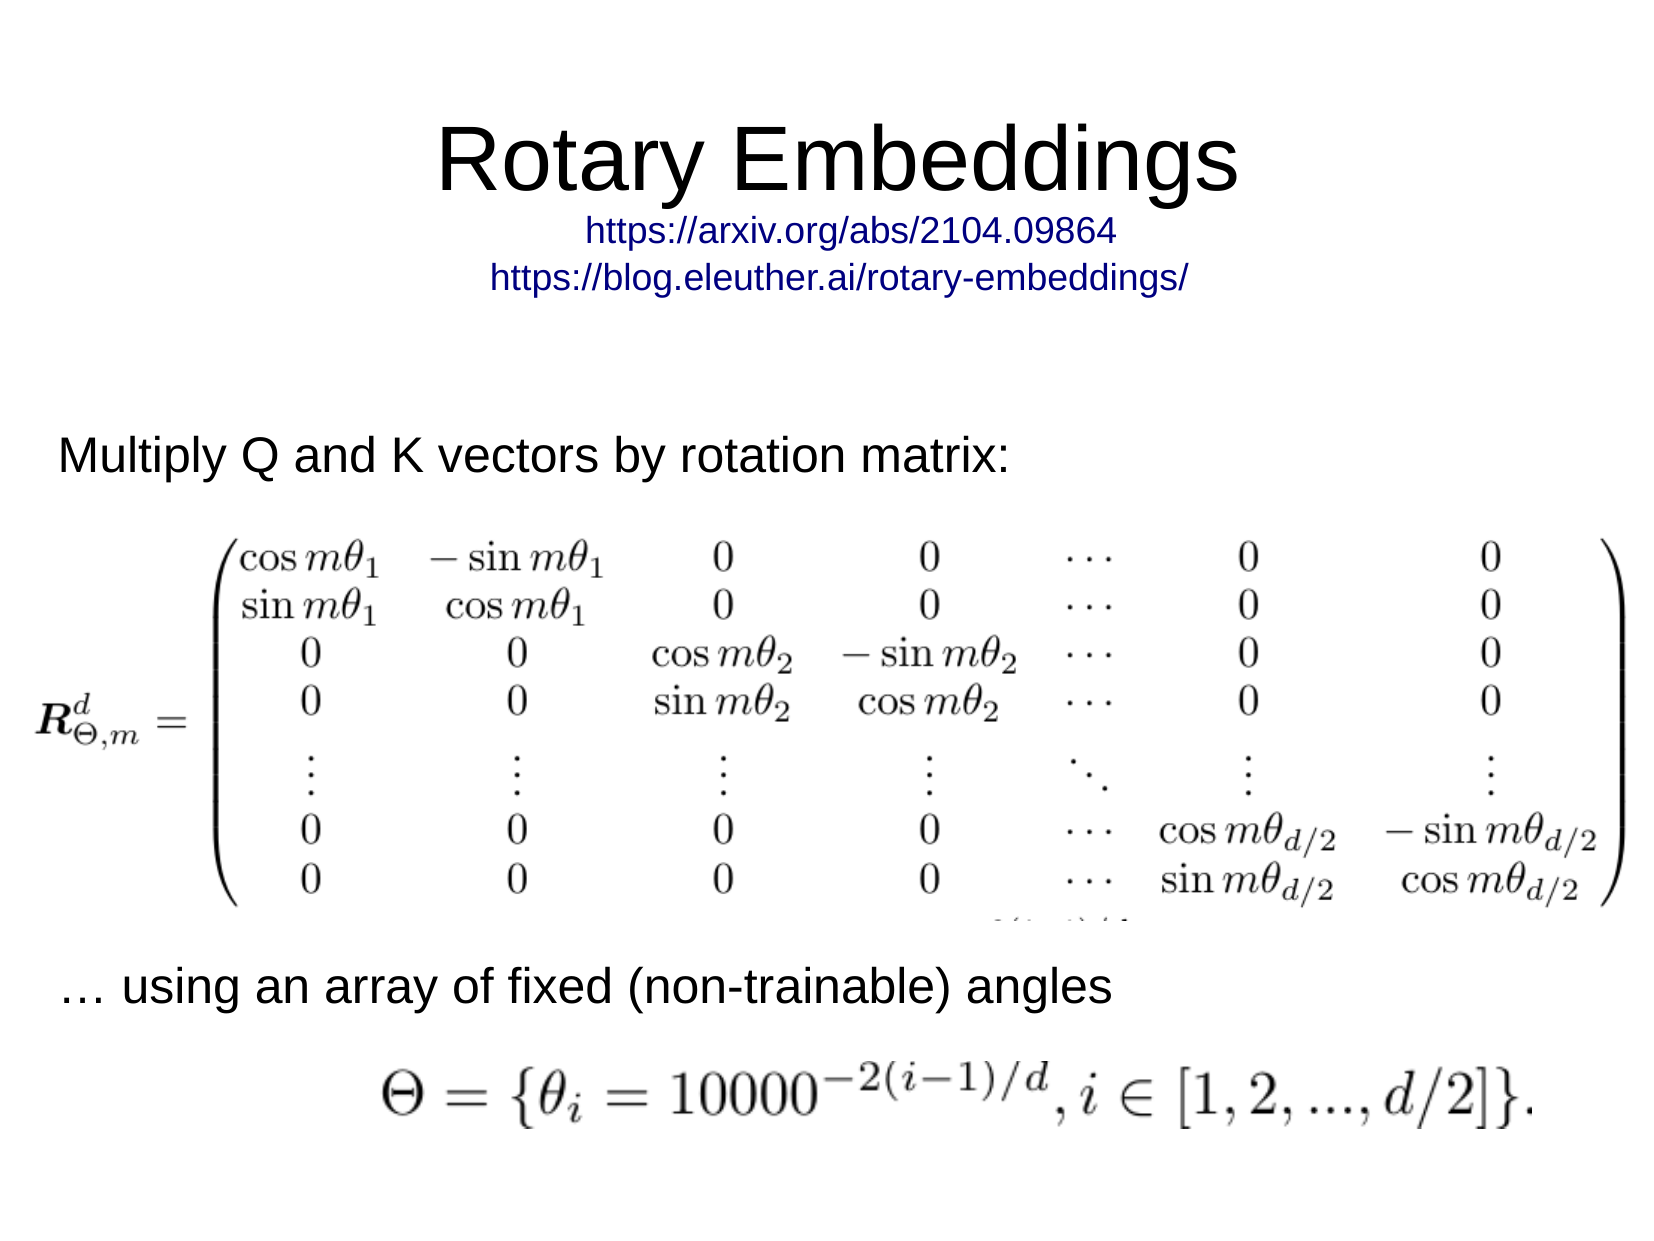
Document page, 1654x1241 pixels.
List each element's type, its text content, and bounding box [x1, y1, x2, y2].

text_box https://blog.eleuther.ai/rotary-embeddings/ [475, 249, 1204, 307]
text_box … using an array of fixed (non-trainable) angles [42, 951, 1349, 1078]
text_box Multiply Q and K vectors by rotation matrix: [42, 419, 1349, 546]
title Rotary Embeddings [94, 55, 1583, 263]
text_box https://arxiv.org/abs/2104.09864 [570, 202, 1133, 259]
picture [371, 1061, 1532, 1129]
picture [8, 509, 1654, 921]
